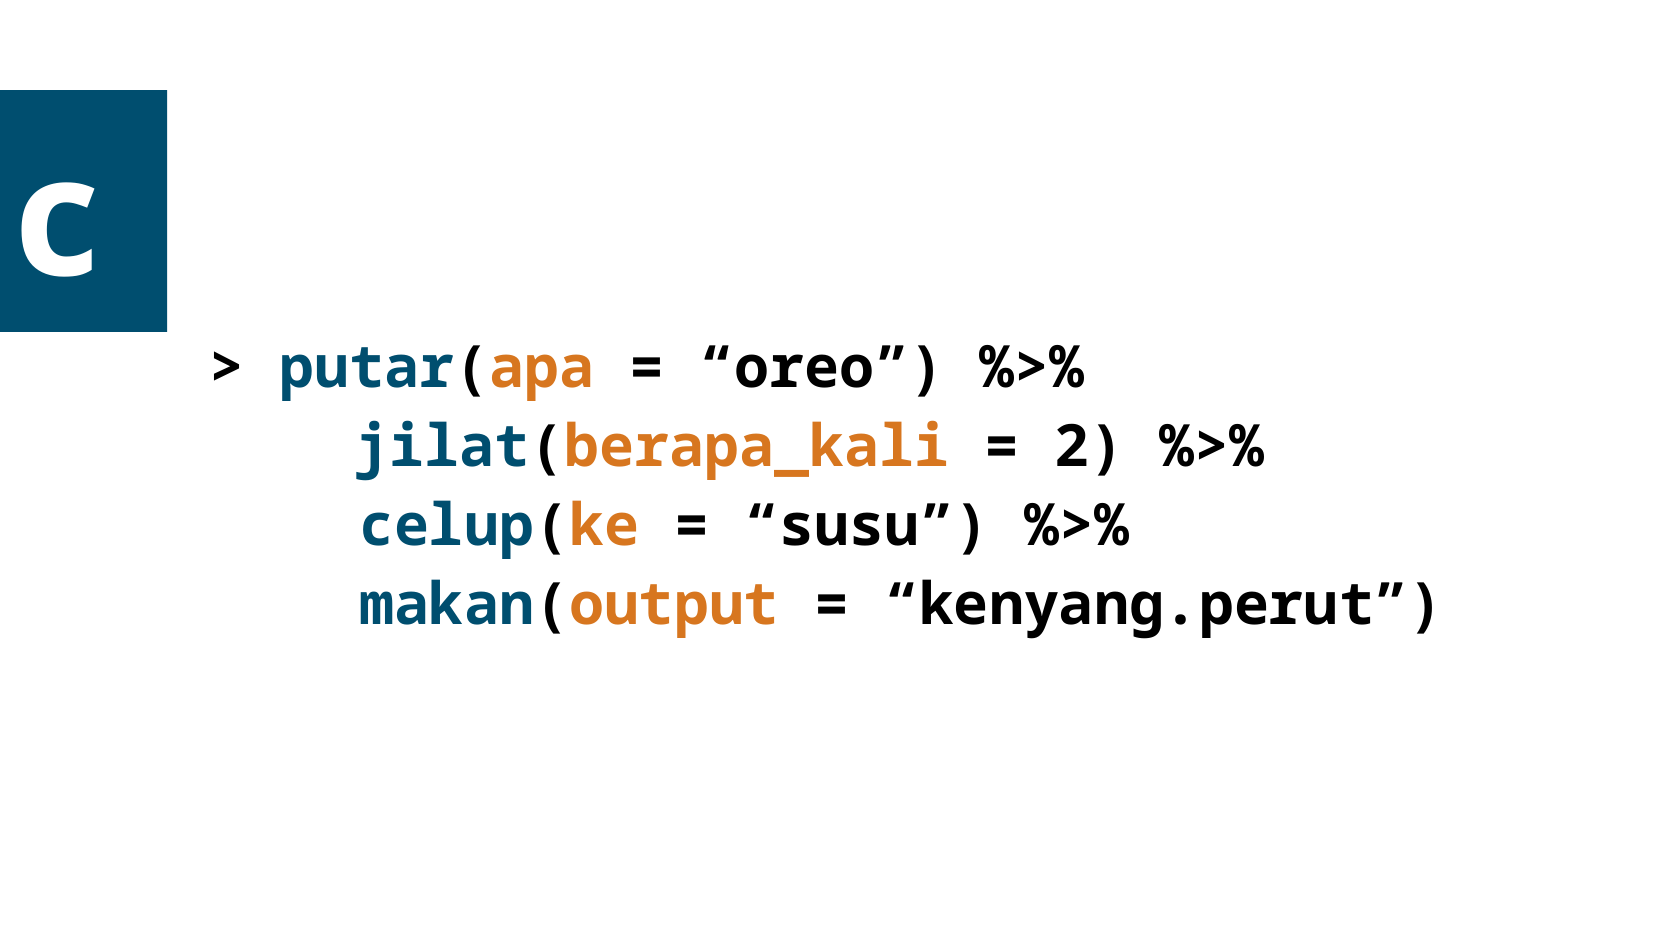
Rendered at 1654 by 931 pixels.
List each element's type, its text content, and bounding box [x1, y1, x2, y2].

text_box c [0, 90, 168, 301]
text_box > putar(apa = “oreo”) %>% jilat(berapa_kali = 2) %>% celup(ke = “susu”) %>% makan(output = “kenyang.perut”) [194, 317, 1460, 613]
